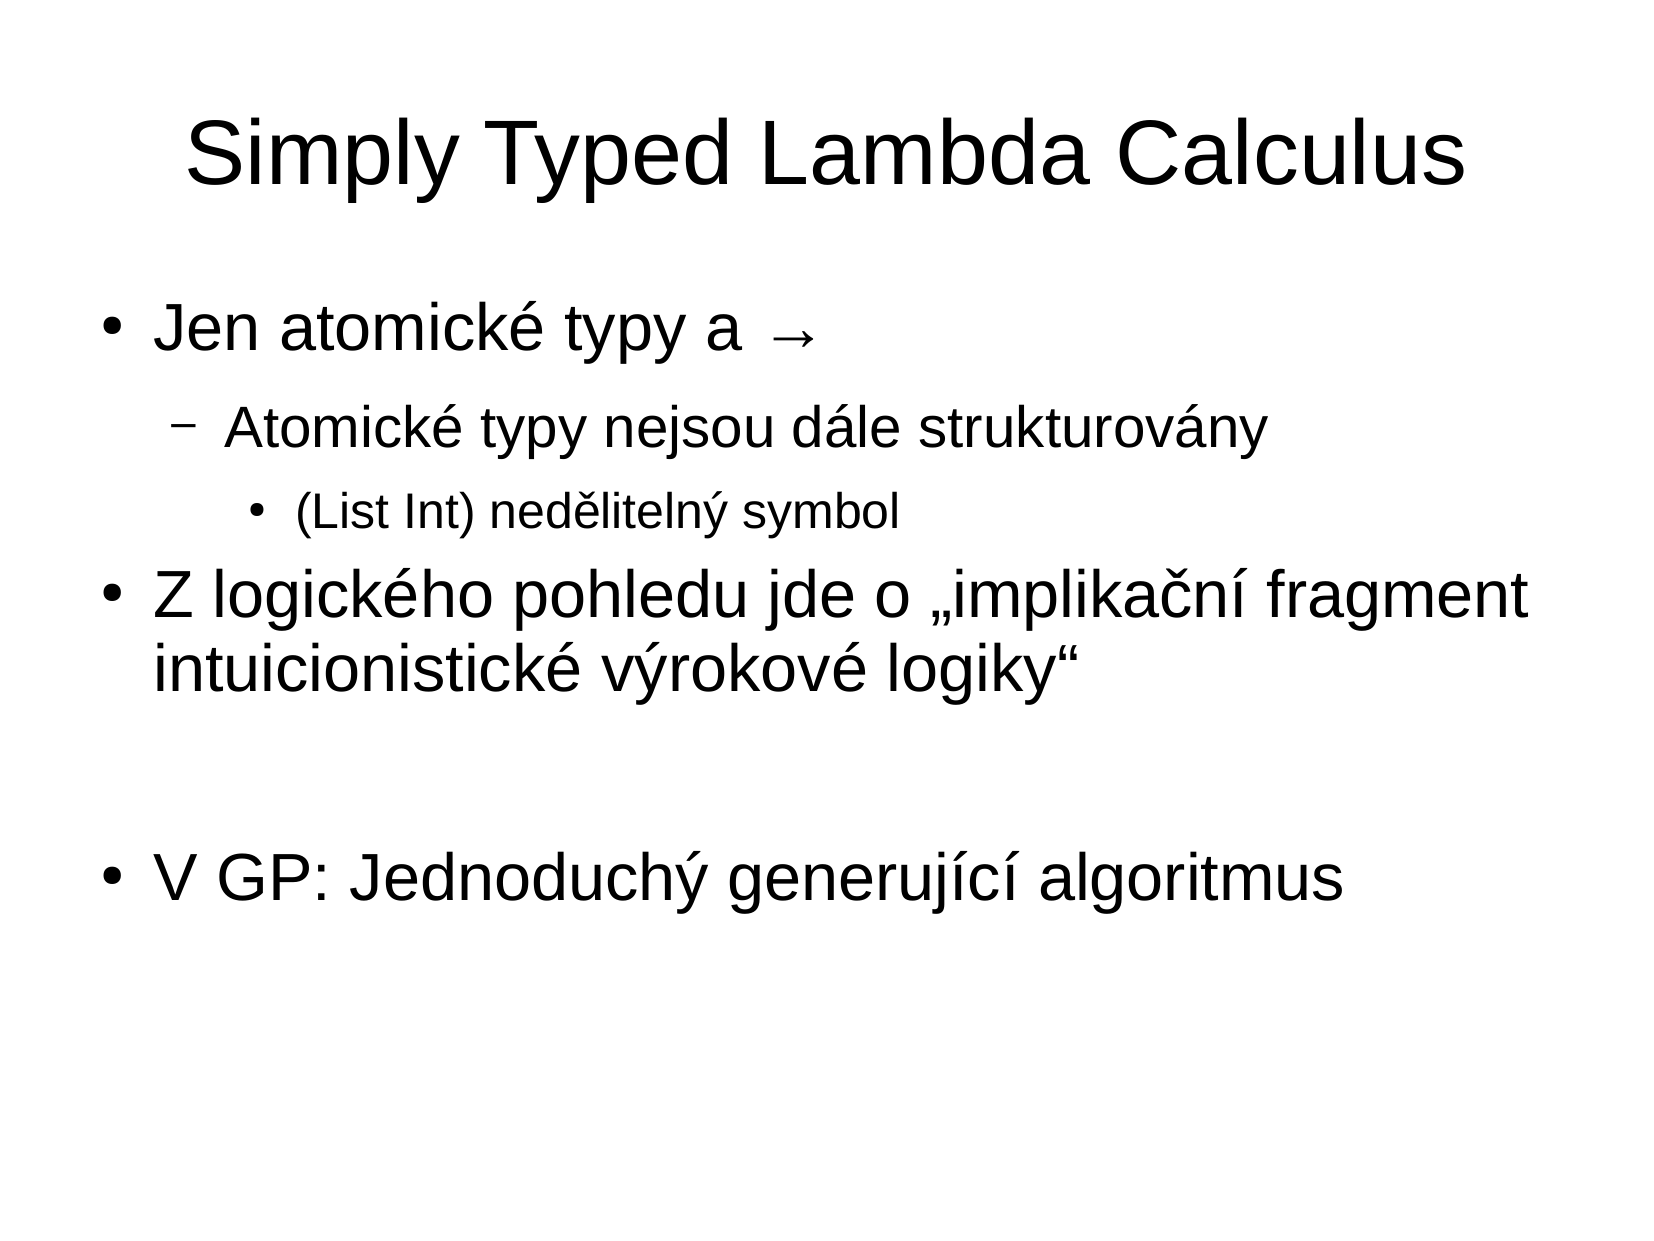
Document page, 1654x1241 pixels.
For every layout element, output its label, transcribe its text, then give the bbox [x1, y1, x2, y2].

title Simply Typed Lambda Calculus [82, 49, 1571, 257]
list Jen atomické typy a → Atomické typy nejsou dále strukturovány (List Int) nedělitelný symbol Z logického pohledu jde o „implikační fragment intuicionistické výrokové logiky“ V GP: Jednoduchý generující algoritmus [82, 290, 1538, 1010]
